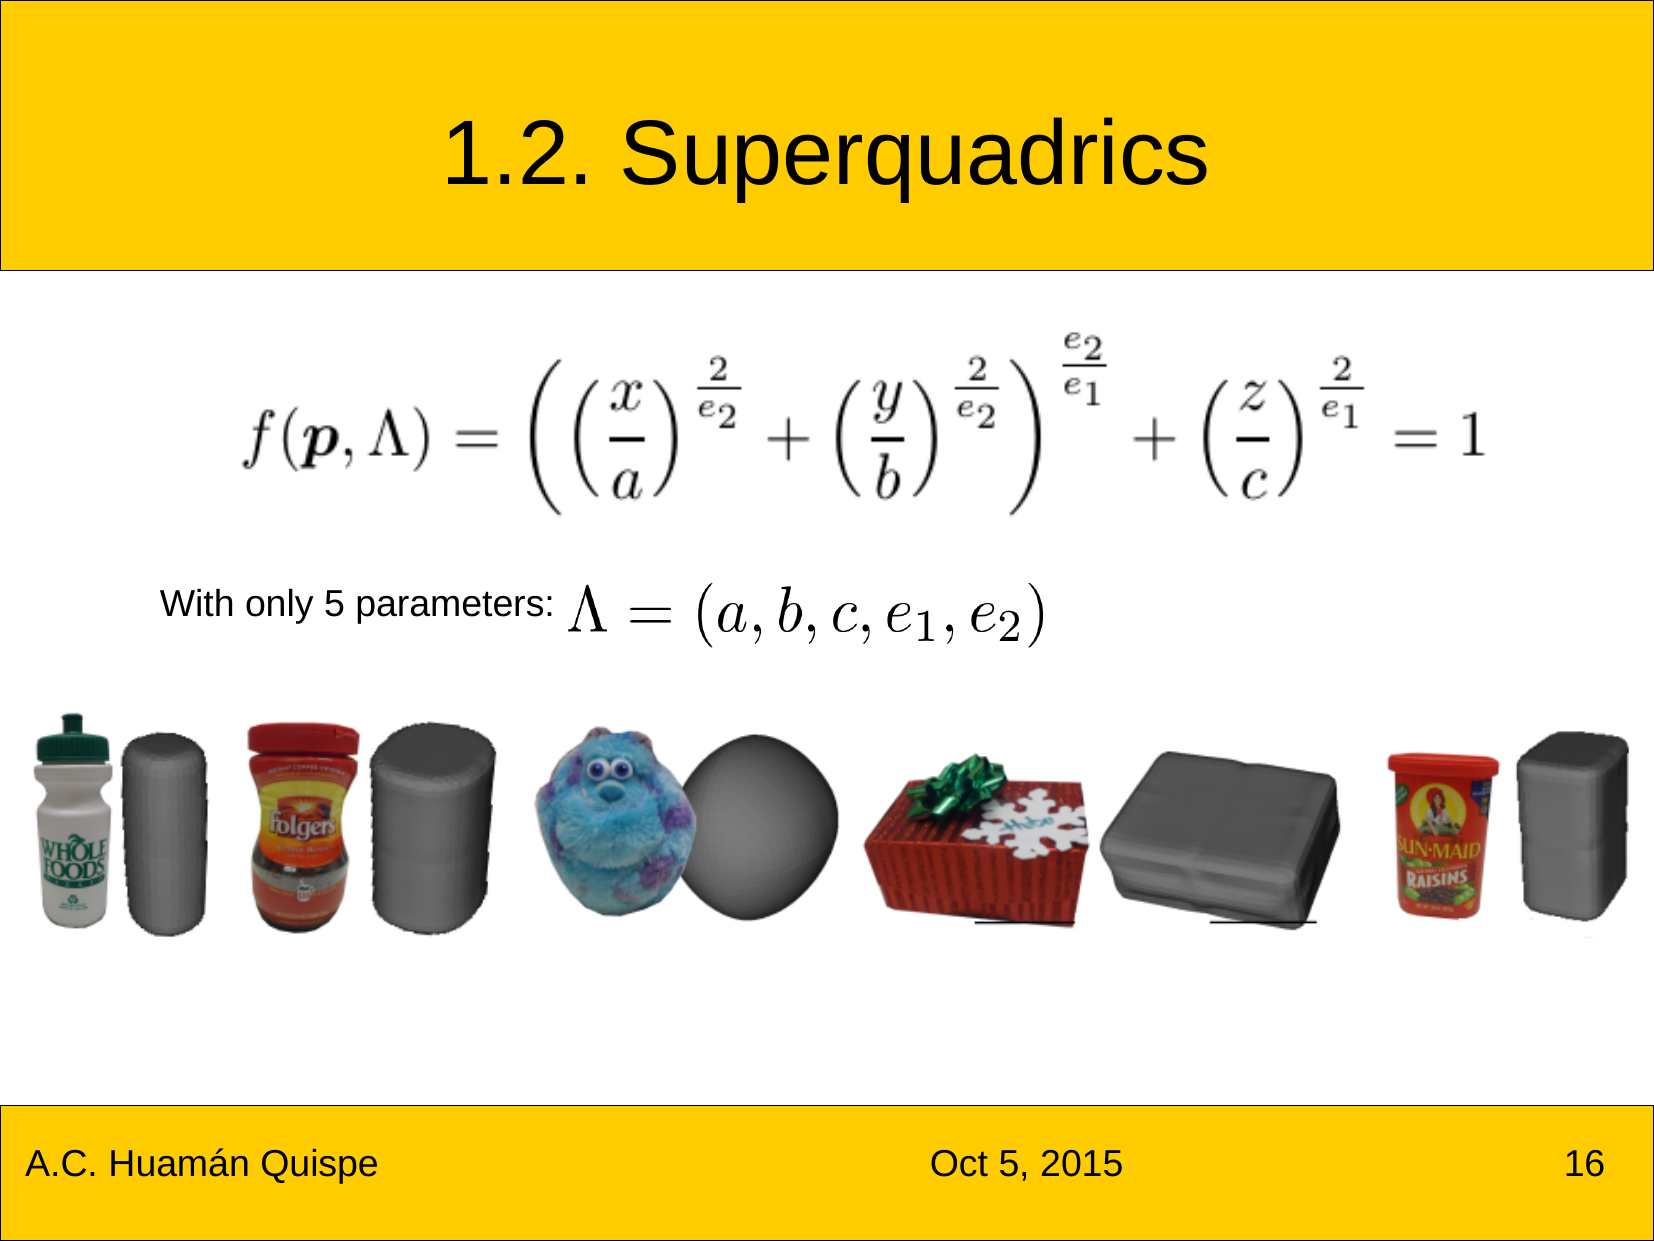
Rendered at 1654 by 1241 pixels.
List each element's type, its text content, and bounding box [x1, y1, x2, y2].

picture [225, 324, 1501, 531]
picture [564, 575, 1045, 651]
picture [1, 685, 1654, 947]
text_box With only 5 parameters: [144, 575, 564, 633]
title 1.2. Superquadrics [82, 49, 1571, 257]
